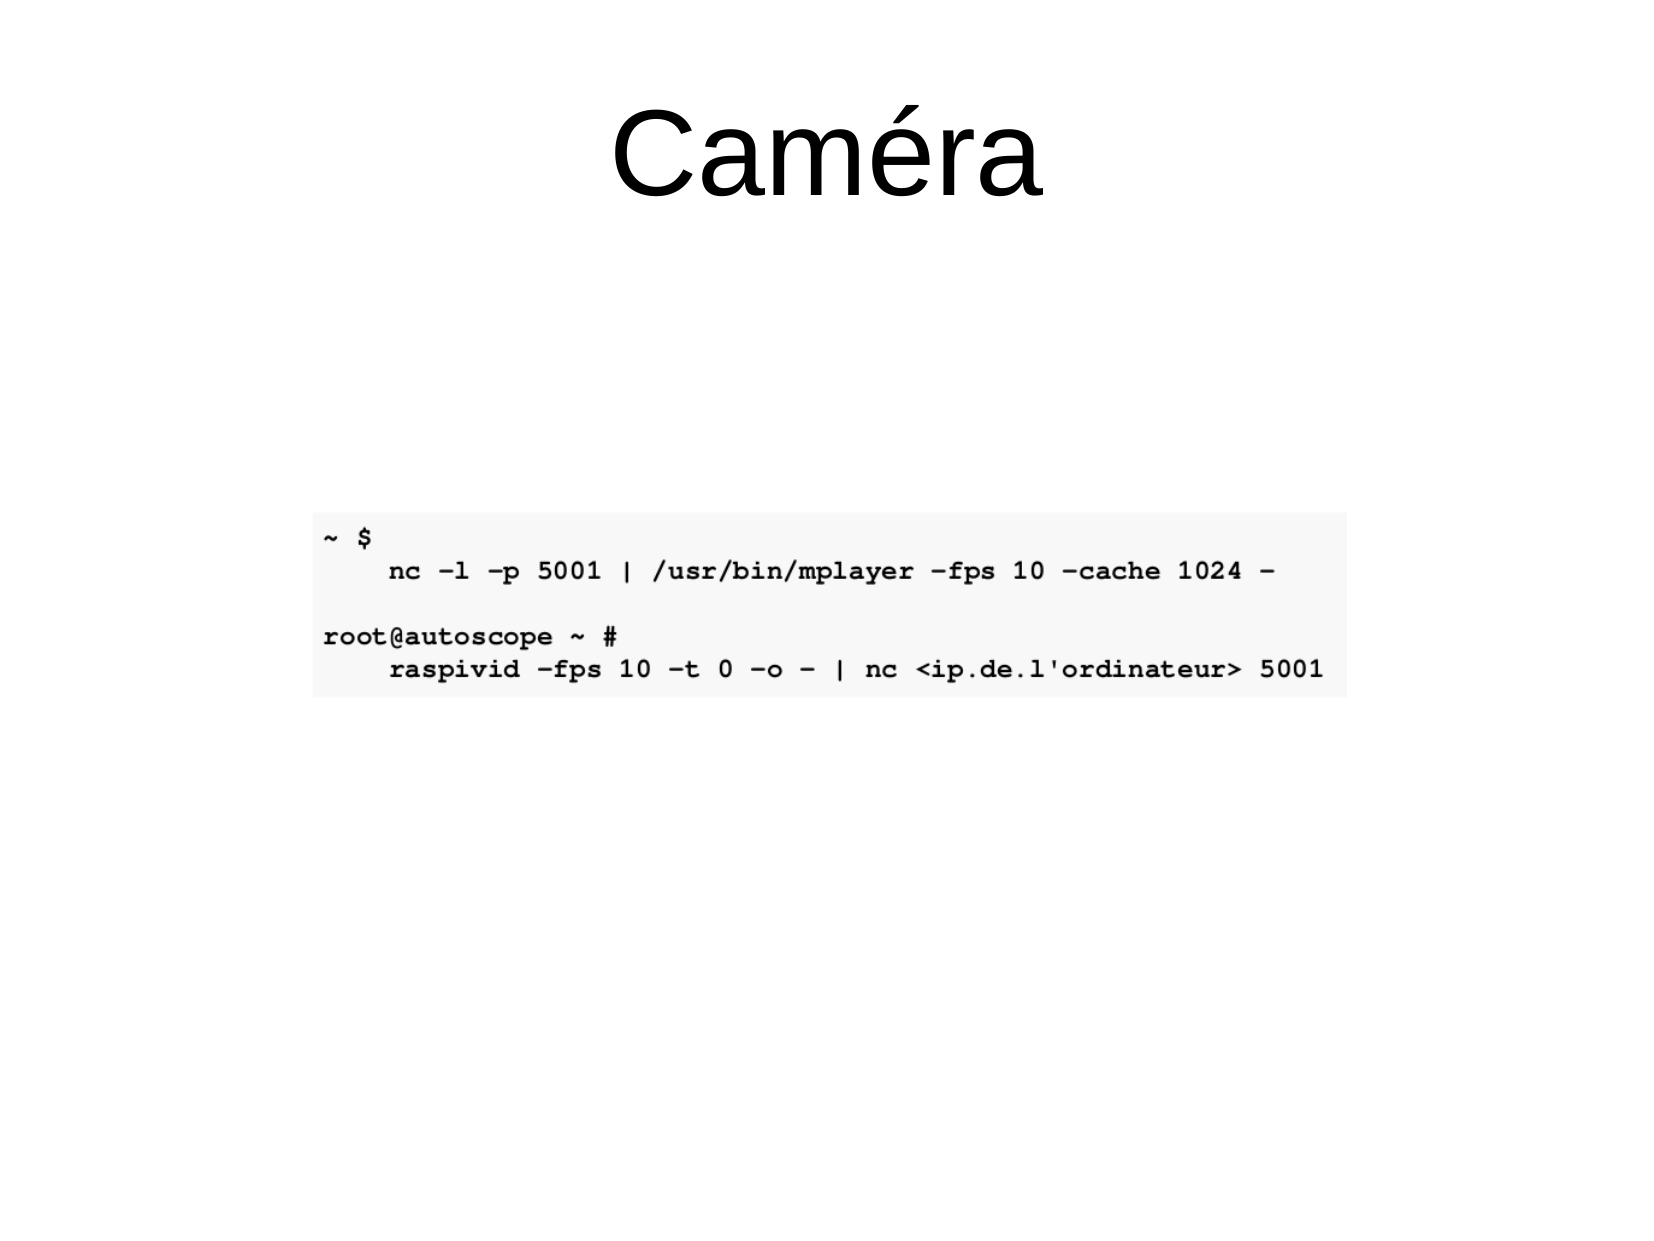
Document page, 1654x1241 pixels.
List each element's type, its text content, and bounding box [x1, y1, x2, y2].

picture [307, 511, 1347, 705]
title Caméra [82, 49, 1571, 257]
